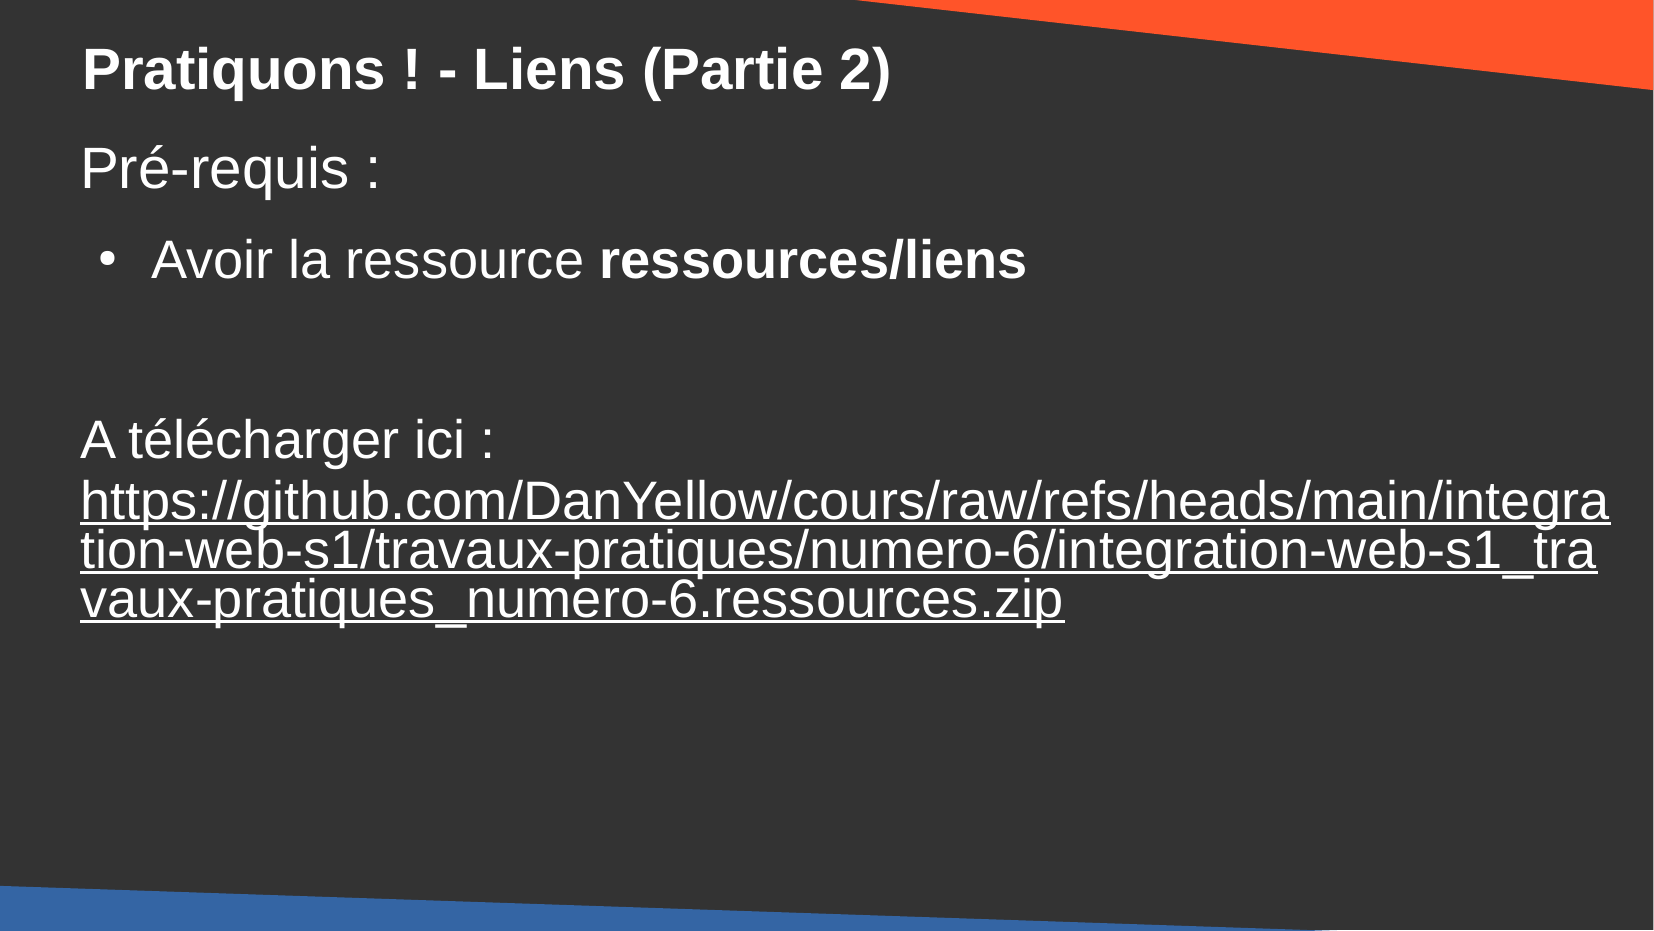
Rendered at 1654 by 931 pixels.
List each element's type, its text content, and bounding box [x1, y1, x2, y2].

list Pré-requis : Avoir la ressource ressources/liens A télécharger ici : https://github.com/DanYellow/cours/raw/refs/heads/main/integration-web-s1/travaux-pratiques/numero-6/integration-web-s1_travaux-pratiques_numero-6.ressources.zip [80, 135, 1620, 697]
text_box [855, 0, 1654, 91]
text_box [0, 885, 1337, 931]
title Pratiquons ! - Liens (Partie 2) [82, 37, 1571, 114]
